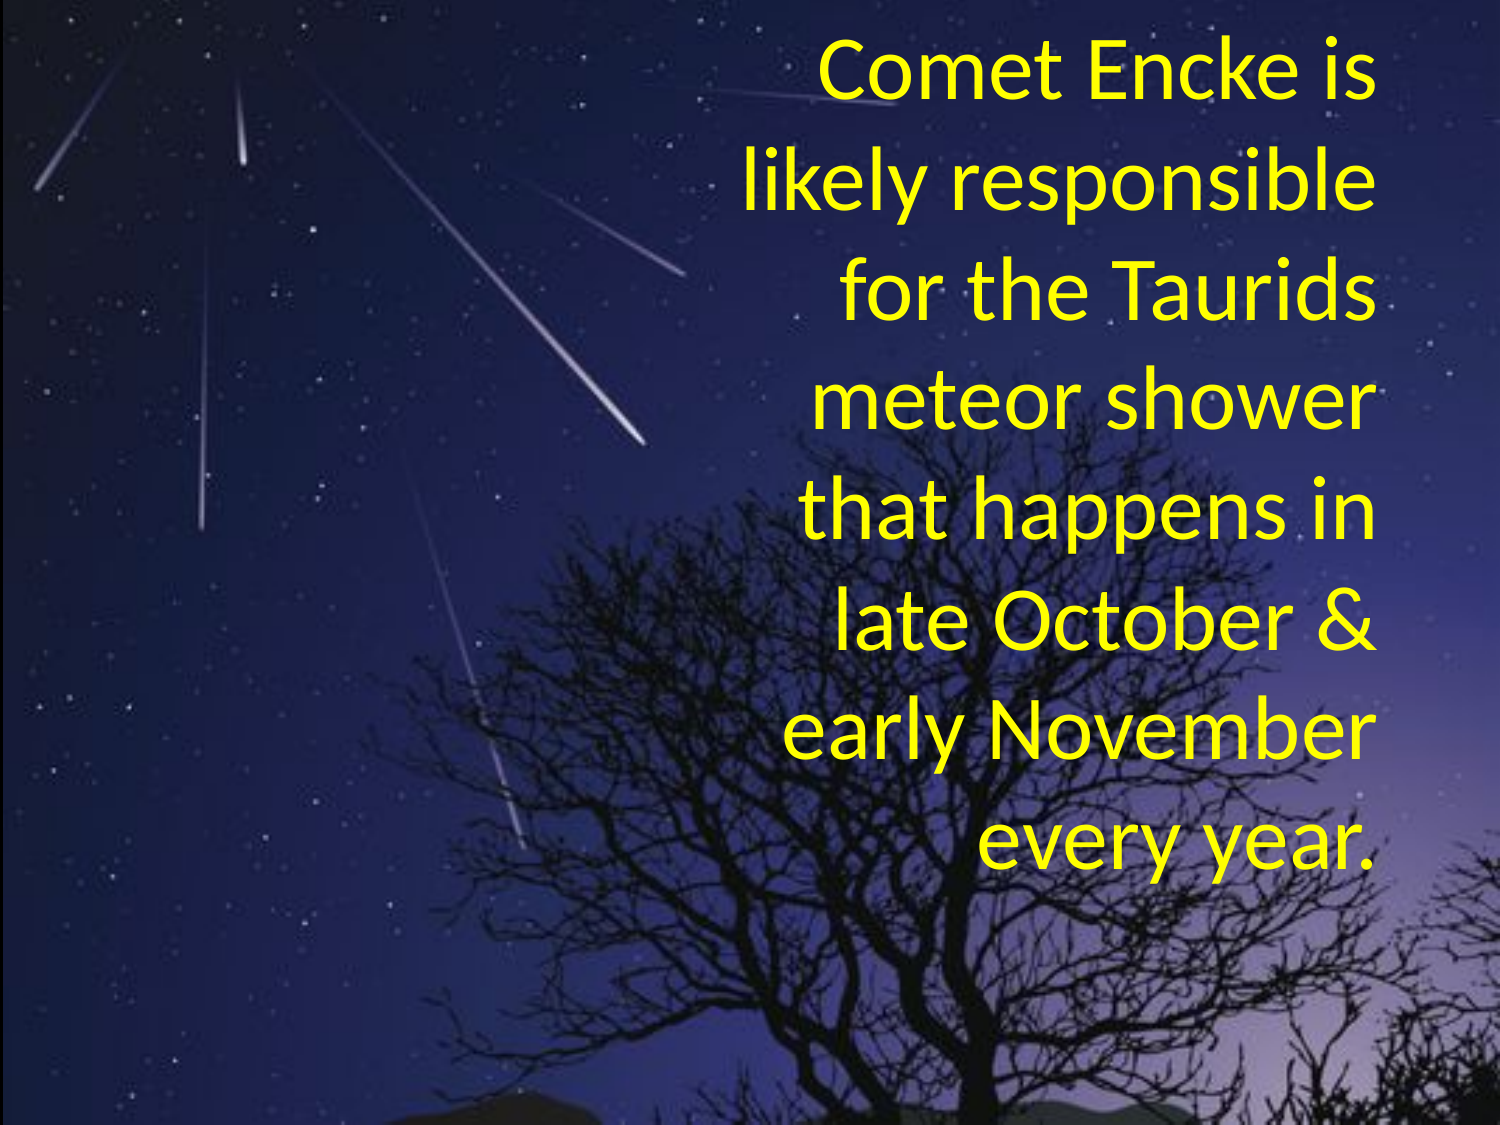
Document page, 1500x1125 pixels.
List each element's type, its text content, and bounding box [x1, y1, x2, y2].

picture [3, 0, 1500, 1125]
text_box Comet Encke is likely responsible for the Taurids meteor shower that happens in late October & early November every year. [725, 0, 1474, 905]
